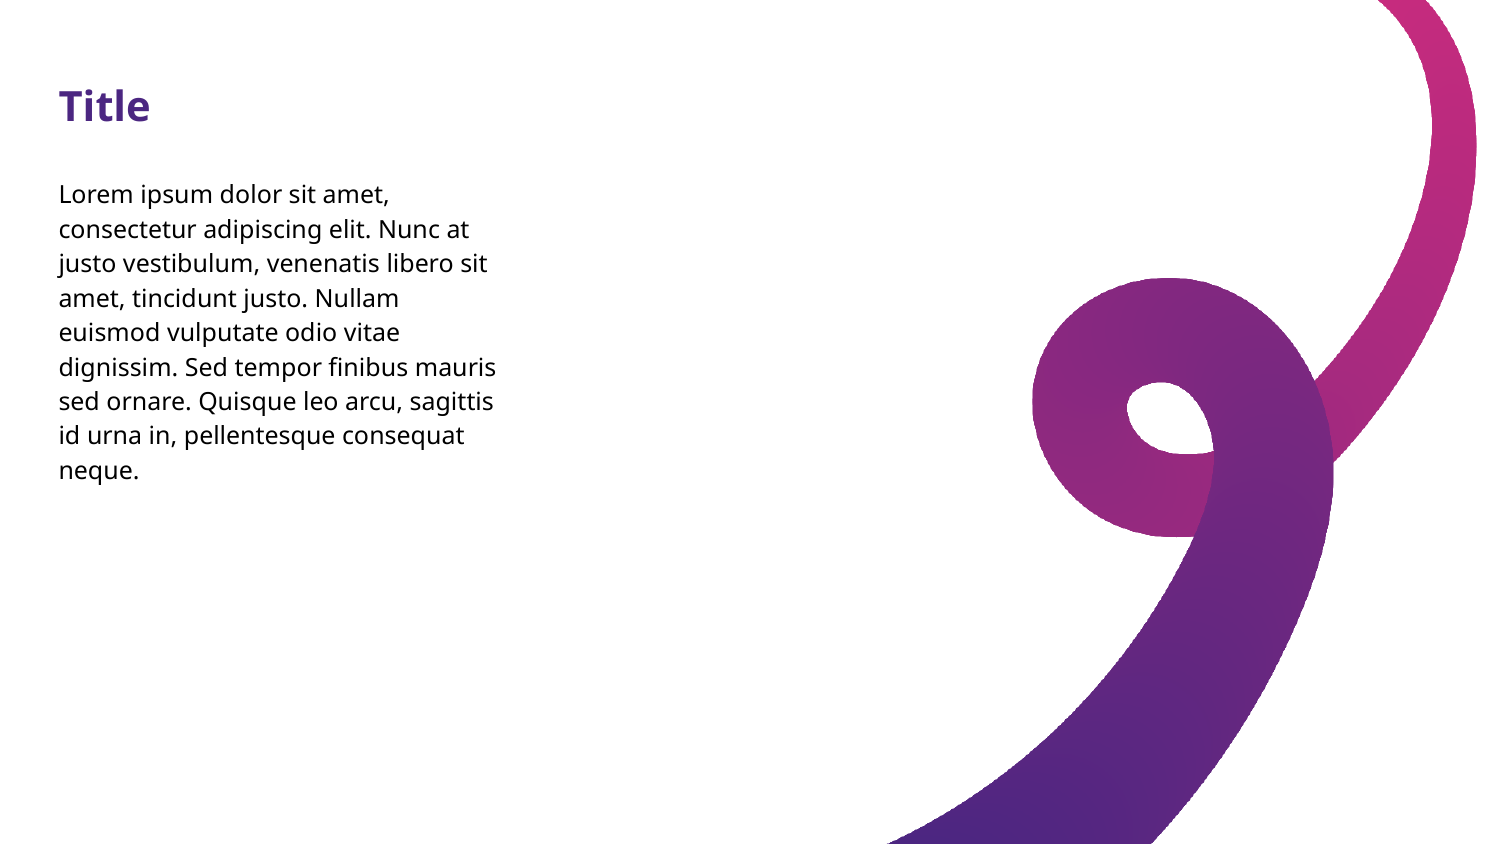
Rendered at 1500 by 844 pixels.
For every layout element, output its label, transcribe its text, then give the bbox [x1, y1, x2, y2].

picture [0, 0, 1500, 844]
text_box Lorem ipsum dolor sit amet, consectetur adipiscing elit. Nunc at justo vestibulum, venenatis libero sit amet, tincidunt justo. Nullam euismod vulputate odio vitae dignissim. Sed tempor finibus mauris sed ornare. Quisque leo arcu, sagittis id urna in, pellentesque consequat neque. [43, 159, 521, 500]
text_box Title [43, 65, 740, 146]
